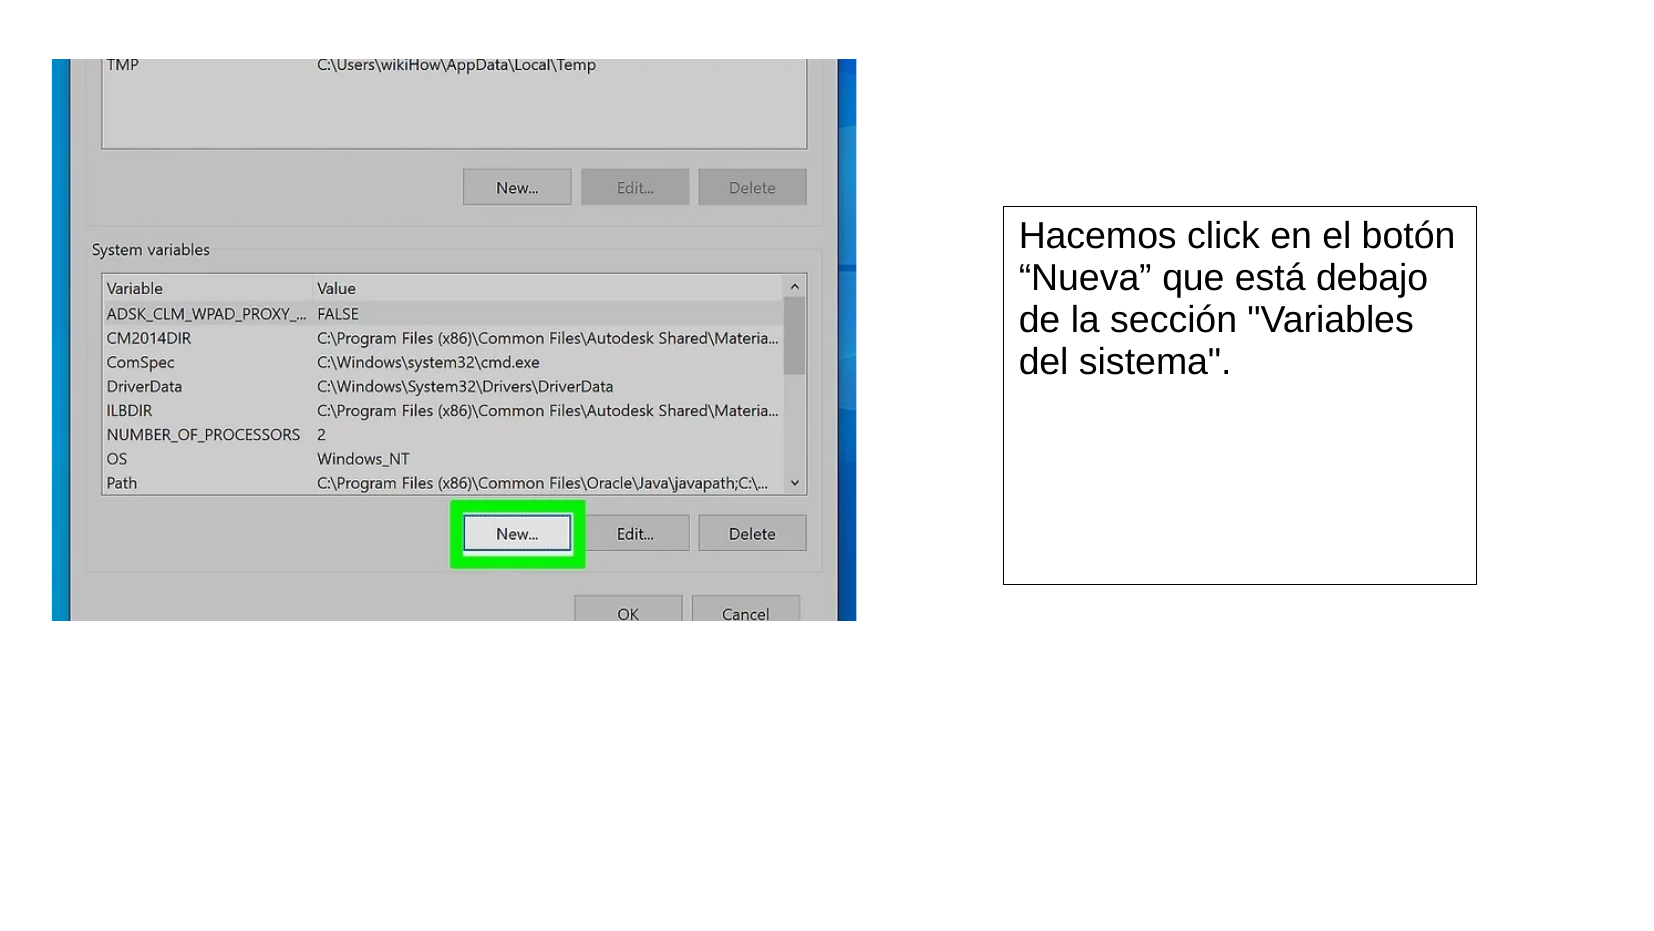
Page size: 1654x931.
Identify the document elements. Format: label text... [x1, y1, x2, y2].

text_box Hacemos click en el botón “Nueva” que está debajo de la sección "Variables del sistema". [1003, 206, 1477, 585]
picture [66, 59, 857, 621]
